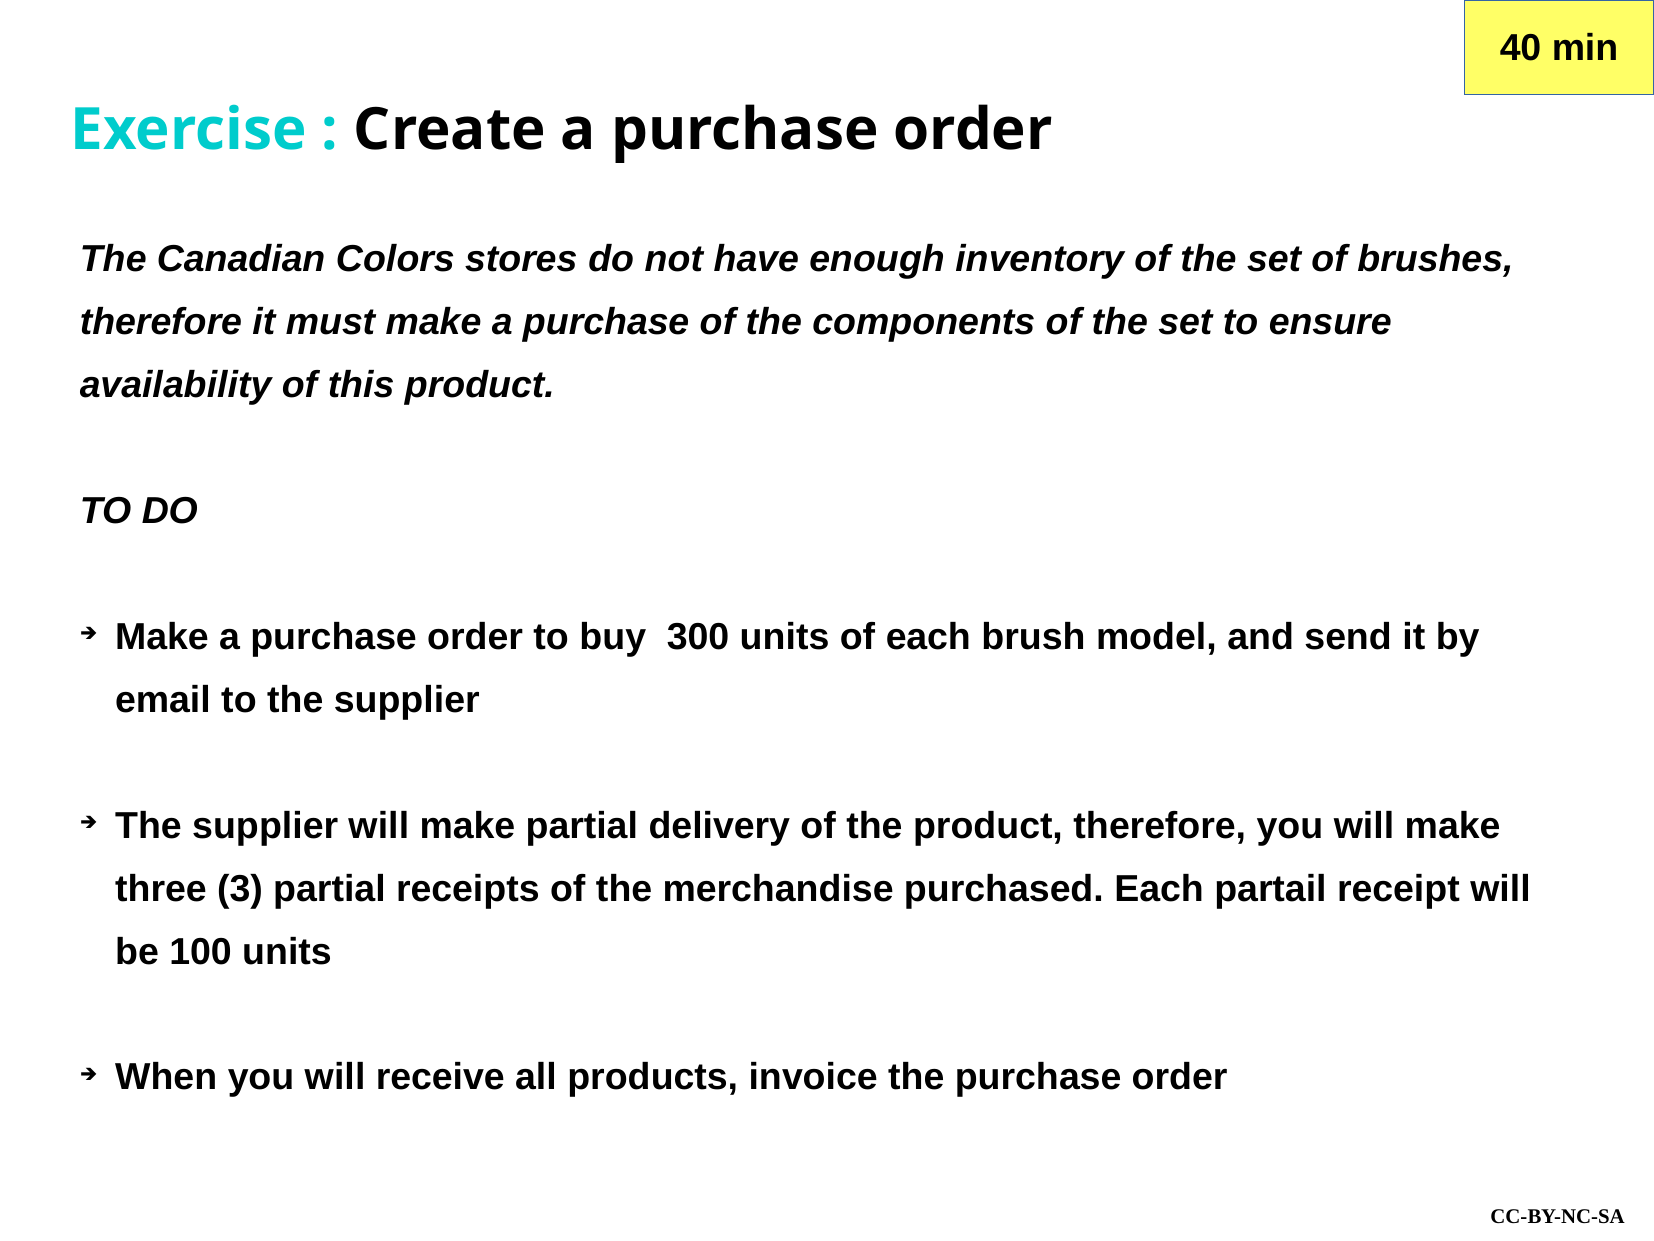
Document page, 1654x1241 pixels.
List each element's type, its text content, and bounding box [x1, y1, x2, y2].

text_box 40 min [1464, 0, 1654, 95]
text_box The Canadian Colors stores do not have enough inventory of the set of brushes, therefore it must make a purchase of the components of the set to ensure availability of this product. TO DO Make a purchase order to buy 300 units of each brush model, and send it by email to the supplier The supplier will make partial delivery of the product, therefore, you will make three (3) partial receipts of the merchandise purchased. Each partail receipt will be 100 units When you will receive all products, invoice the purchase order [64, 209, 1583, 1123]
title Exercise : Create a purchase order [70, 23, 1560, 209]
